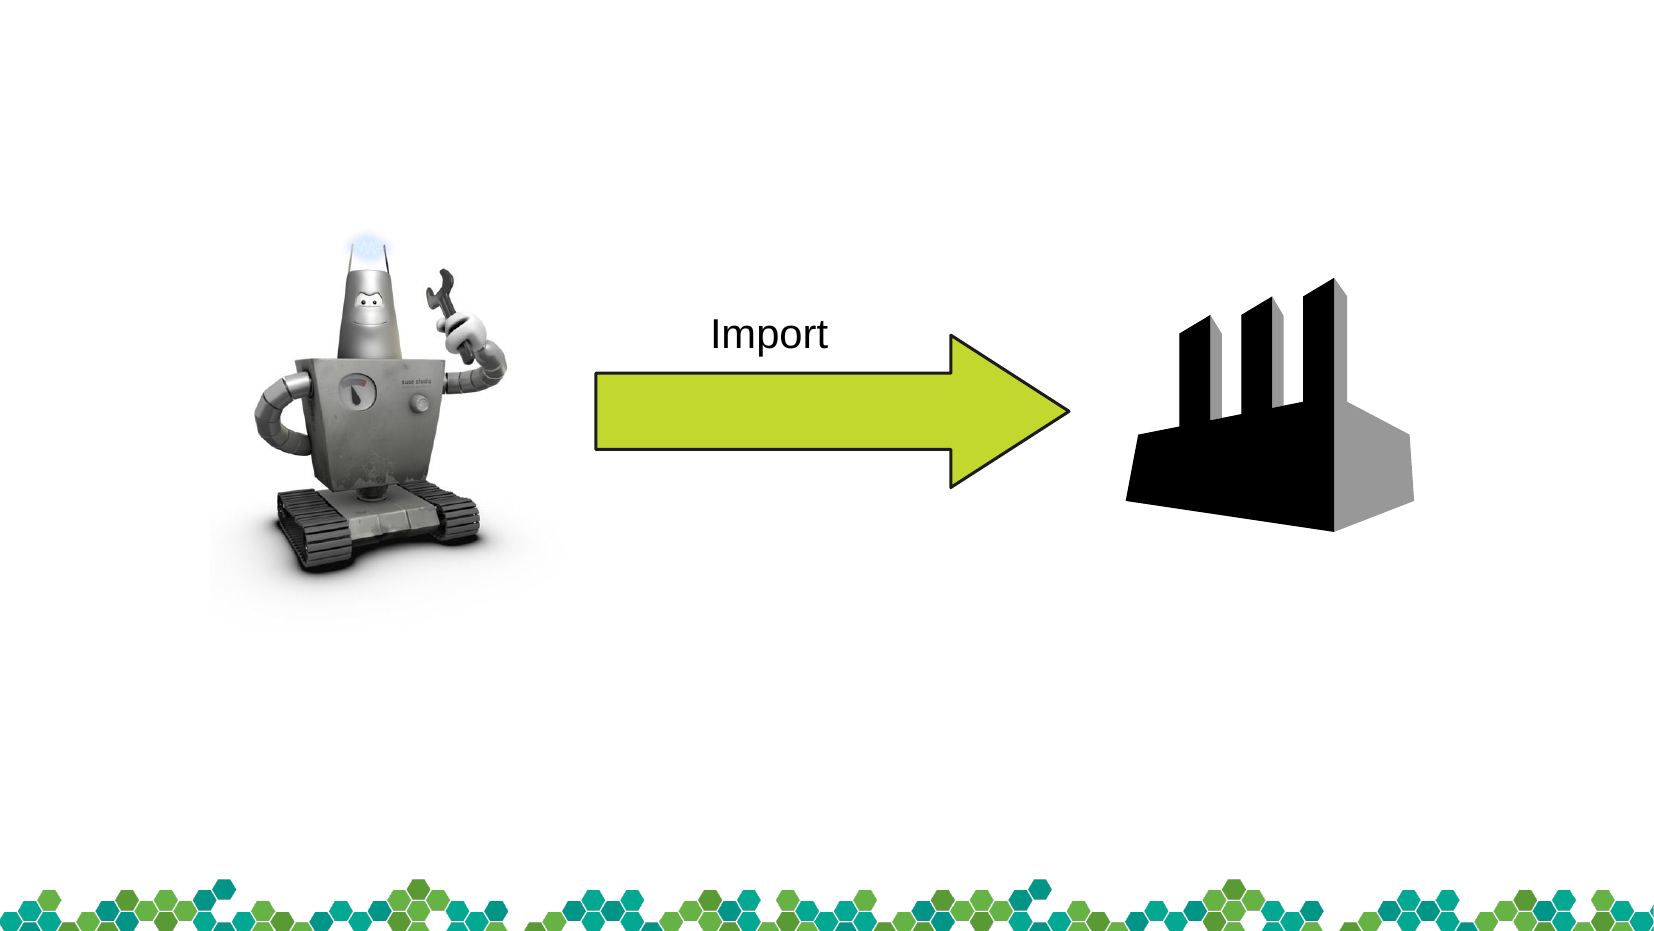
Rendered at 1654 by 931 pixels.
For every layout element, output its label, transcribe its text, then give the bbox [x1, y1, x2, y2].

picture [0, 871, 1654, 931]
picture [1117, 269, 1423, 541]
text_box Import [695, 303, 911, 365]
text_box [595, 335, 1070, 488]
picture [209, 219, 616, 626]
